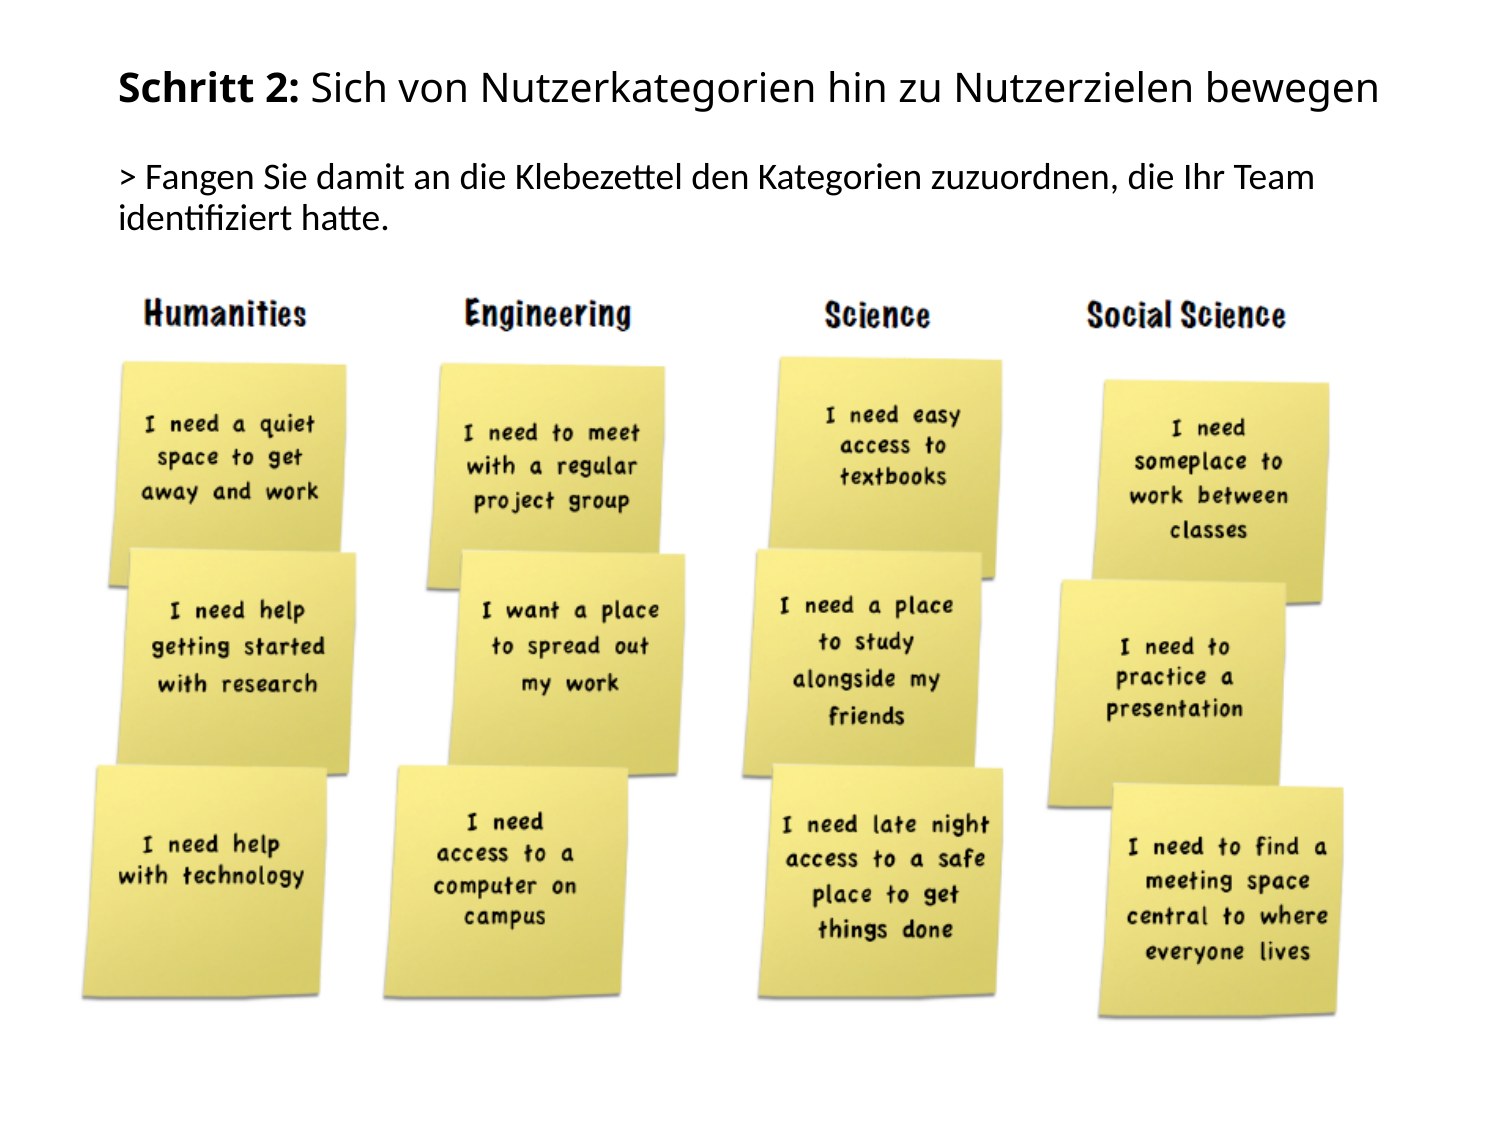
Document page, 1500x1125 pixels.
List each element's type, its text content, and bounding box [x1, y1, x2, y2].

list > Fangen Sie damit an die Klebezettel den Kategorien zuzuordnen, die Ihr Team identifiziert hatte. [103, 149, 1397, 268]
picture [47, 268, 1397, 1065]
title Schritt 2: Sich von Nutzerkategorien hin zu Nutzerzielen bewegen [103, 59, 1397, 122]
